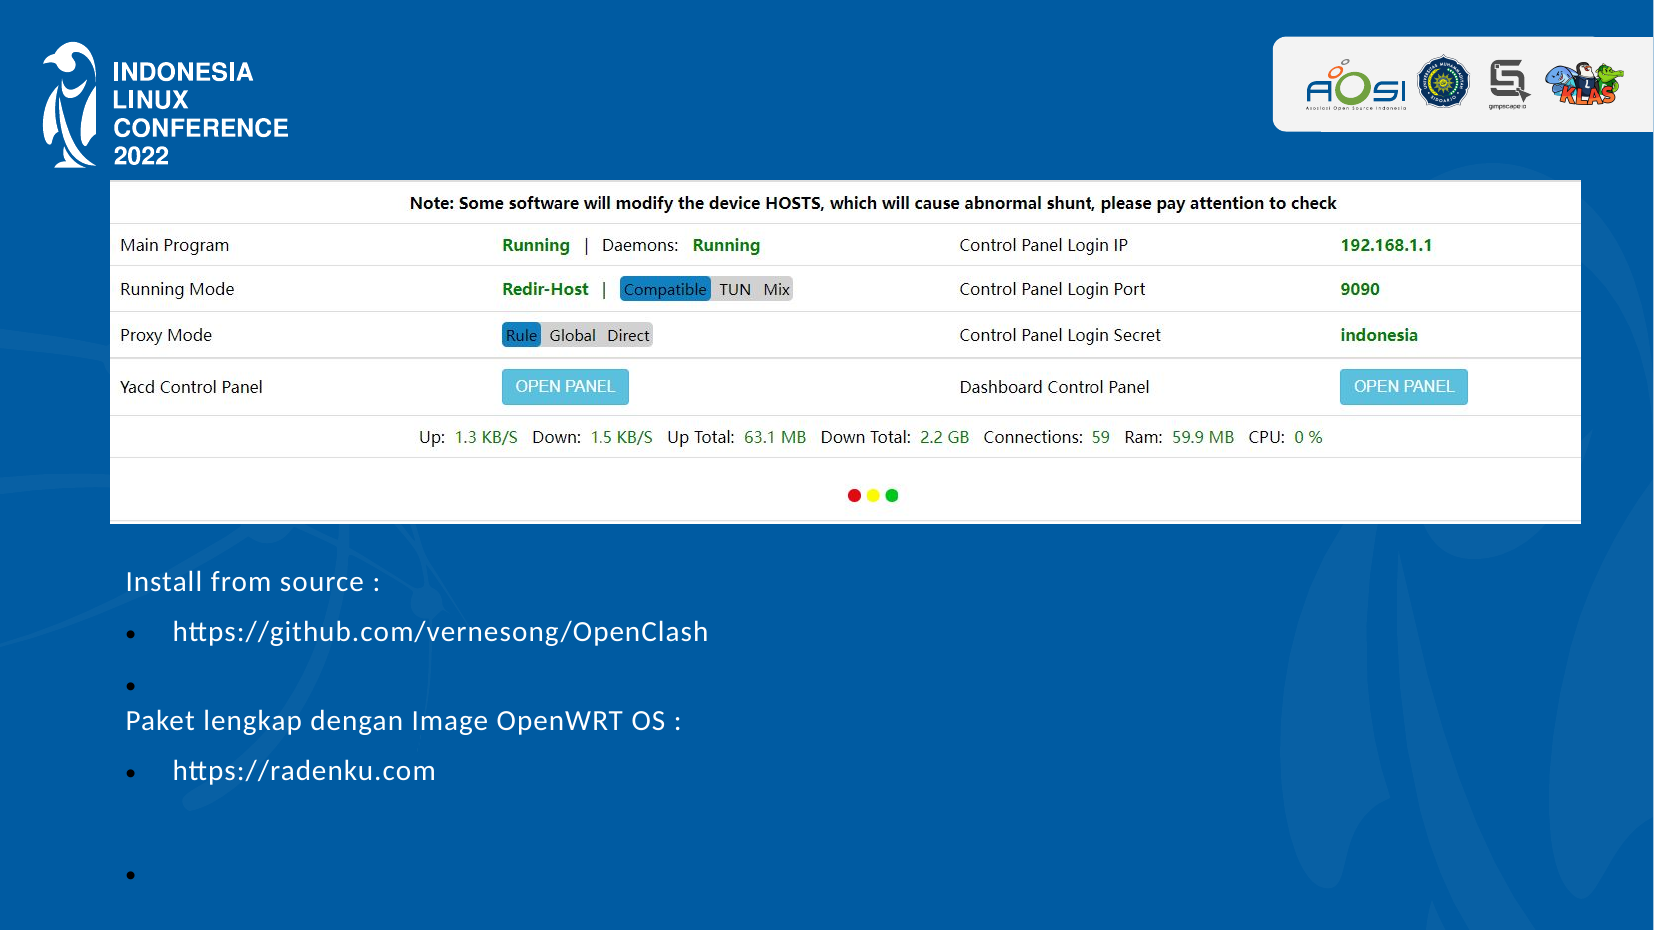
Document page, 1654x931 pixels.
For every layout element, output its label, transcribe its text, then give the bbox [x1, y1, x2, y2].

picture [1545, 62, 1624, 105]
text_box Paket lengkap dengan Image OpenWRT OS : https://radenku.com [110, 701, 808, 904]
text_box Install from source : https://github.com/vernesong/OpenClash [110, 561, 808, 701]
picture [110, 180, 1581, 524]
picture [1416, 54, 1471, 108]
